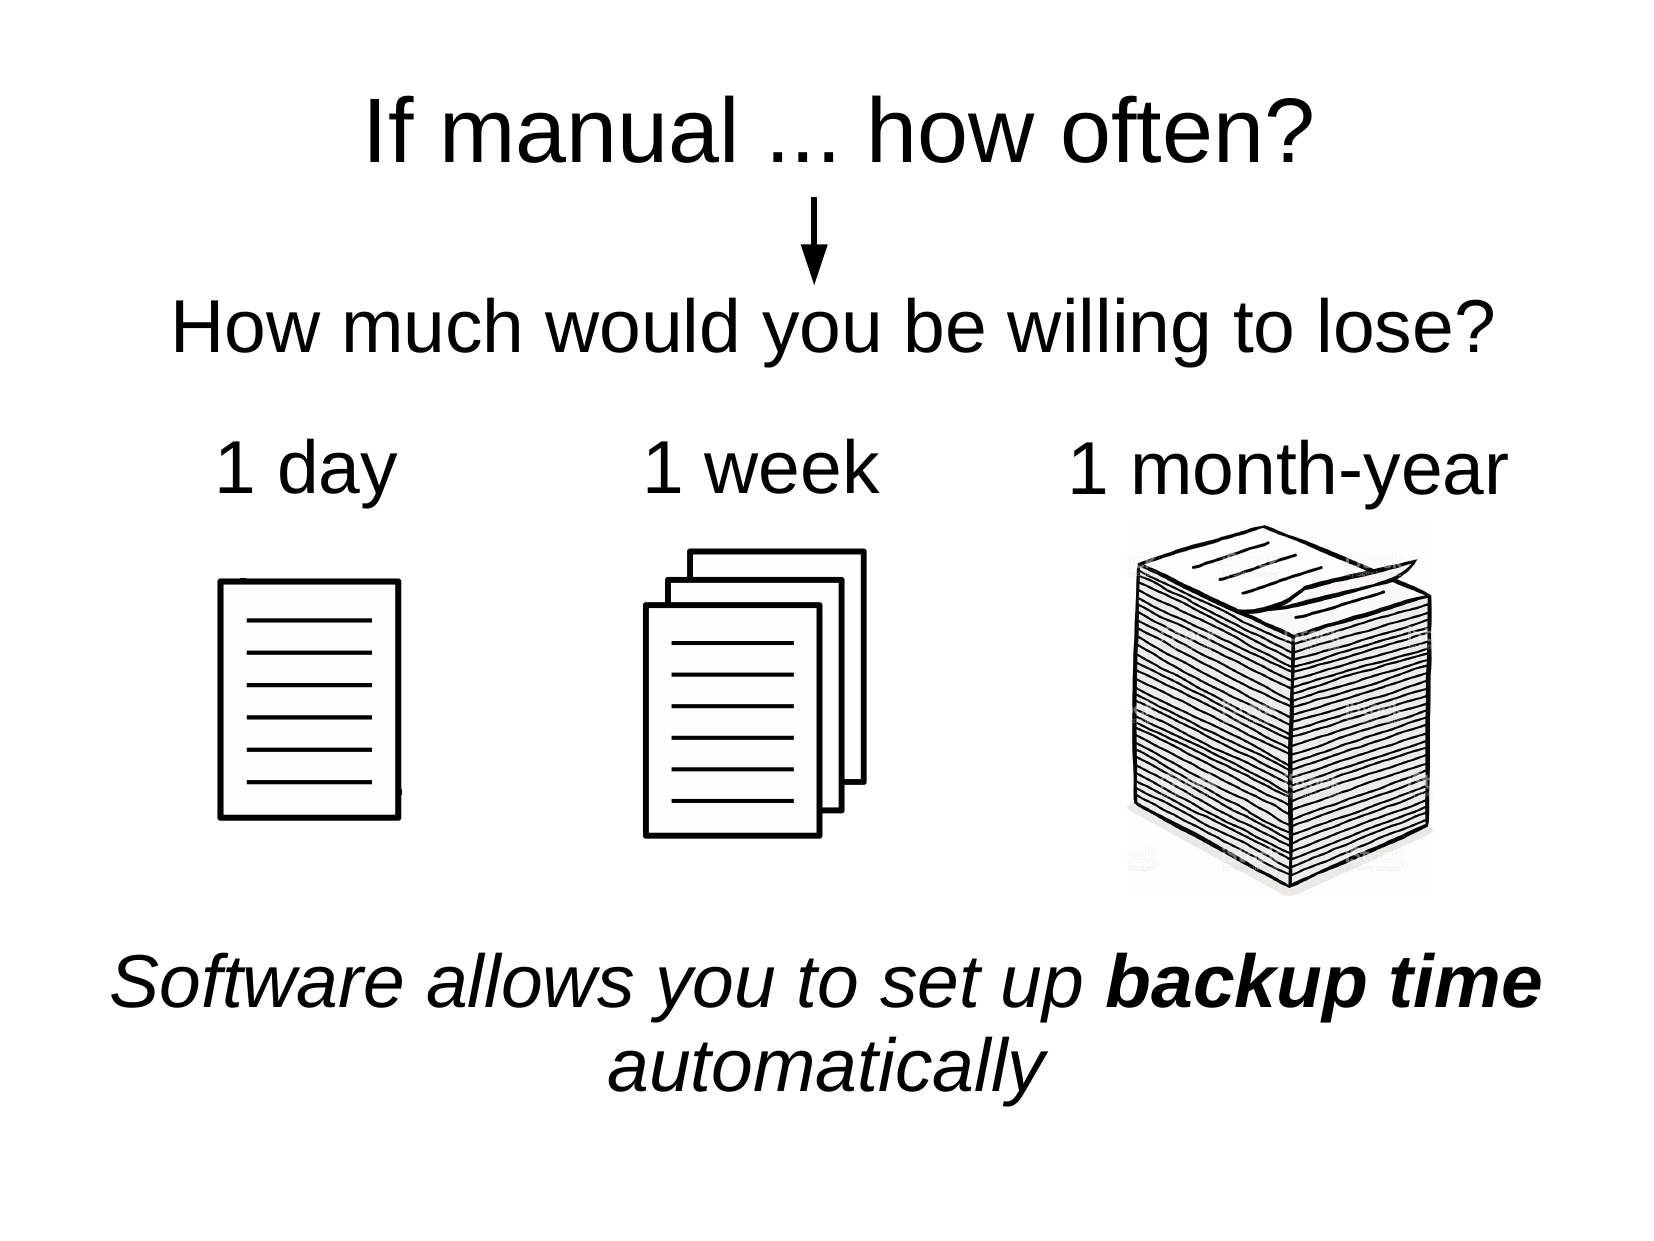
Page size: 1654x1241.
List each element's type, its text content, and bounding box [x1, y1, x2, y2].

picture [569, 510, 947, 888]
title 1 week [632, 413, 890, 510]
picture [1127, 525, 1433, 896]
title 1 month-year [1057, 401, 1520, 535]
title Software allows you to set up backup time automatically [89, 939, 1564, 1108]
picture [217, 578, 402, 821]
title How much would you be willing to lose? [130, 242, 1537, 411]
title 1 day [177, 413, 436, 523]
title If manual ... how often? [213, 53, 1466, 208]
